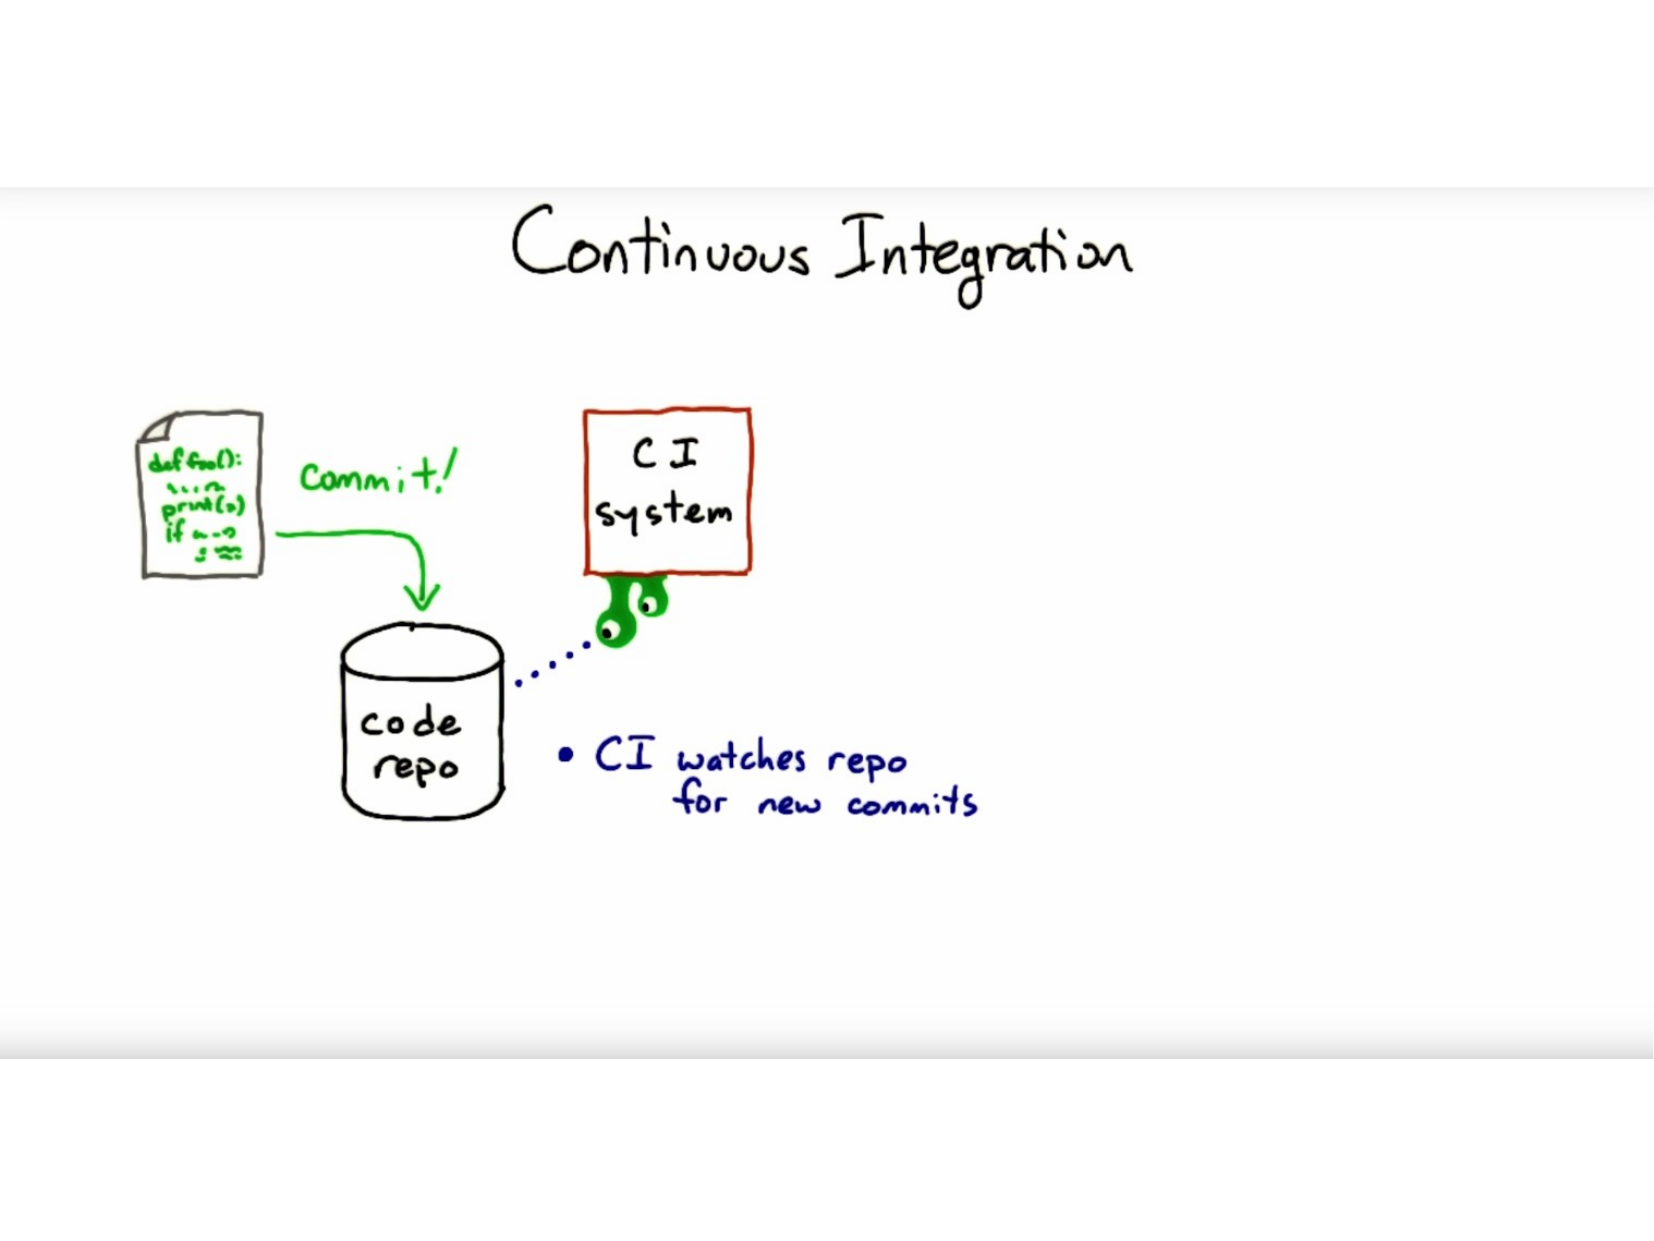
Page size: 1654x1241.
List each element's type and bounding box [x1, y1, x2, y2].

picture [0, 187, 1654, 1059]
